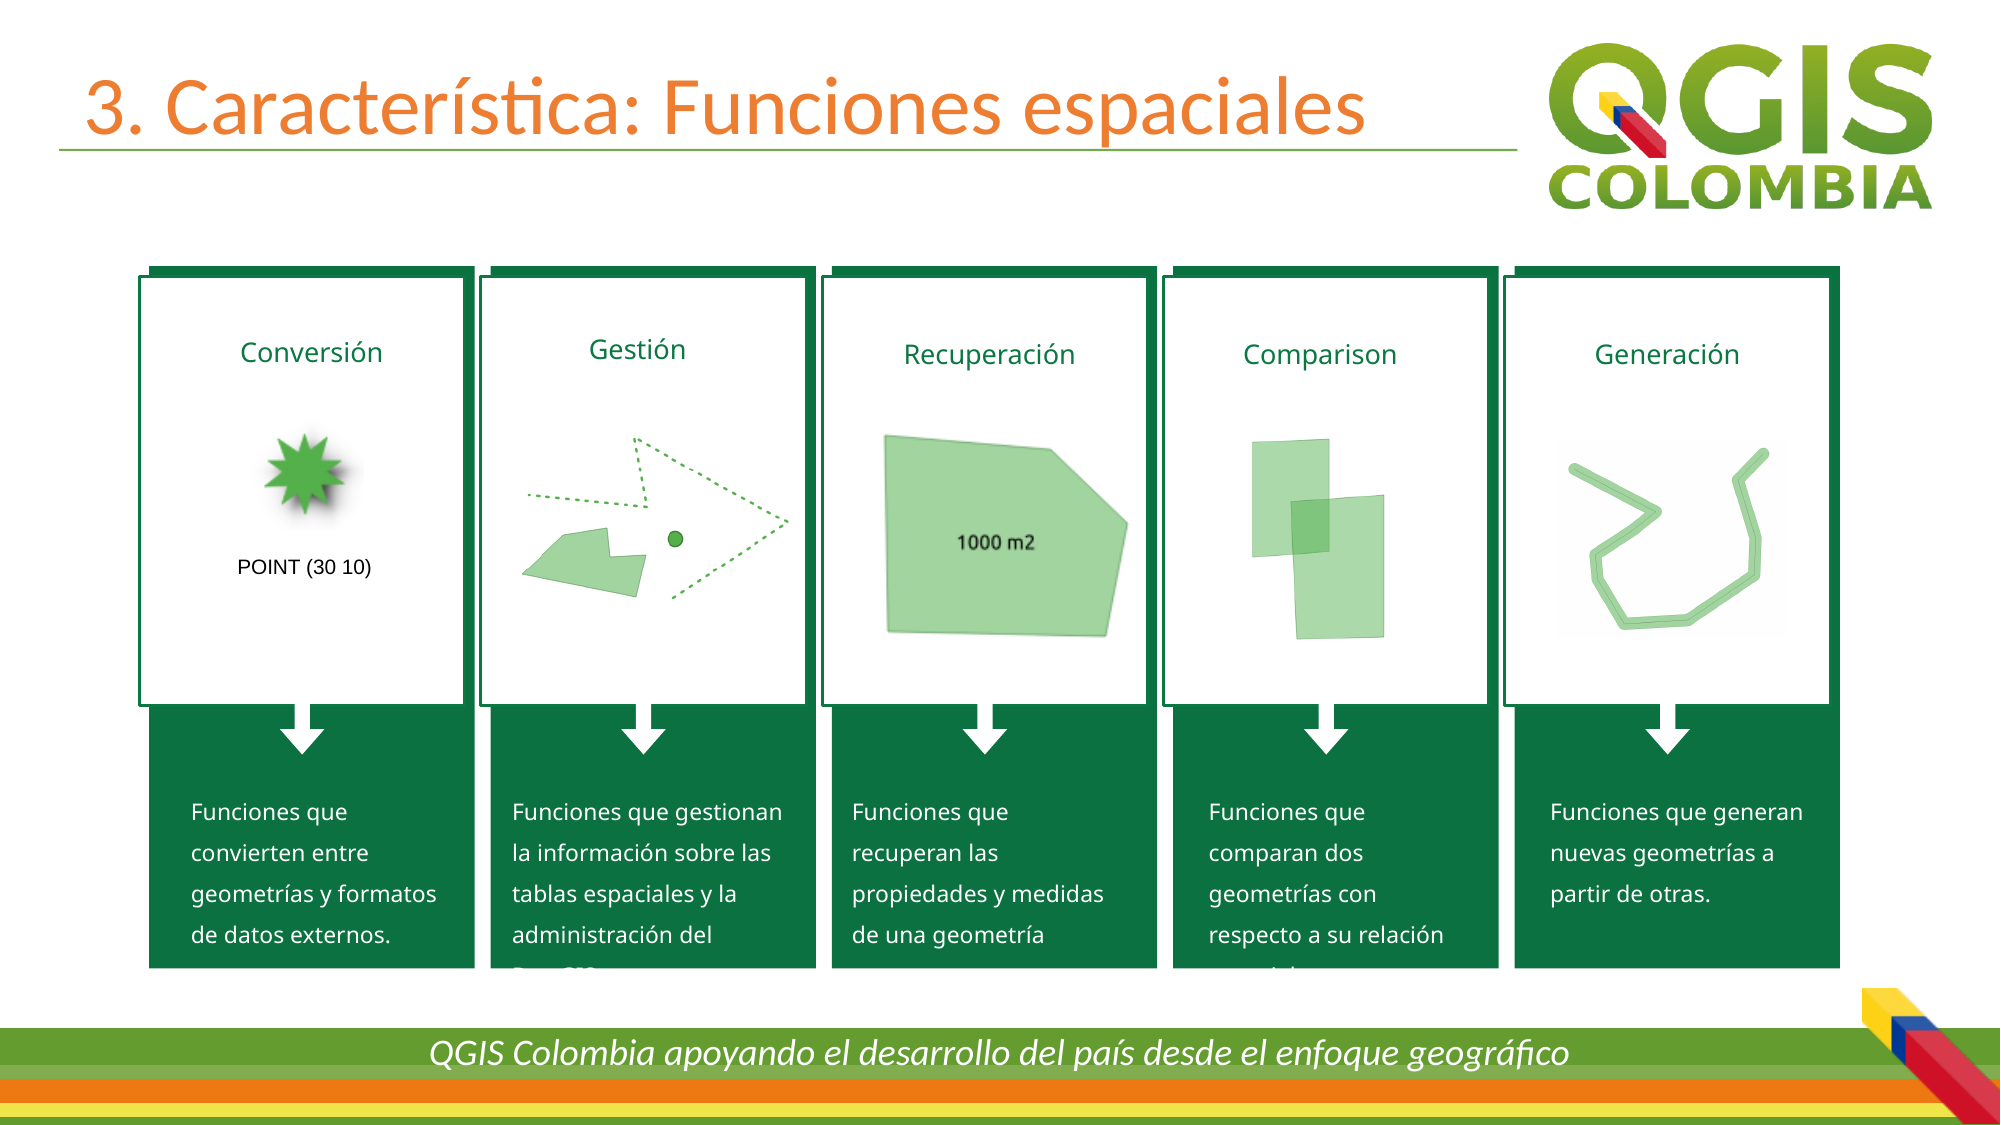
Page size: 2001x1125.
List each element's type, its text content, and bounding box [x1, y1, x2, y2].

text_box [822, 266, 1158, 969]
text_box [1163, 266, 1499, 969]
text_box [139, 266, 475, 969]
text_box Funciones que gestionan la información sobre las tablas espaciales y la administración del PostGIS. [492, 763, 828, 951]
picture [857, 420, 1134, 657]
text_box Funciones que generan nuevas geometrías a partir de otras. [1530, 763, 1828, 951]
picture [0, 988, 2000, 1125]
text_box 3. Característica: Funciones espaciales [68, 43, 1519, 160]
picture [499, 420, 797, 618]
picture [1555, 440, 1786, 638]
text_box Conversión [166, 315, 458, 383]
text_box Funciones que comparan dos geometrías con respecto a su relación espacial. [1188, 763, 1486, 951]
text_box [480, 266, 816, 969]
text_box Comparison [1174, 317, 1466, 423]
text_box [1504, 266, 1840, 969]
picture [249, 420, 364, 531]
text_box Gestión [492, 312, 783, 418]
text_box Generación [1522, 317, 1813, 423]
text_box Funciones que recuperan las propiedades y medidas de una geometría [831, 763, 1145, 951]
text_box POINT (30 10) [222, 535, 425, 605]
text_box Recuperación [844, 317, 1136, 423]
picture [1549, 43, 1932, 209]
picture [1239, 428, 1400, 649]
text_box Funciones que convierten entre geometrías y formatos de datos externos. [170, 763, 462, 951]
